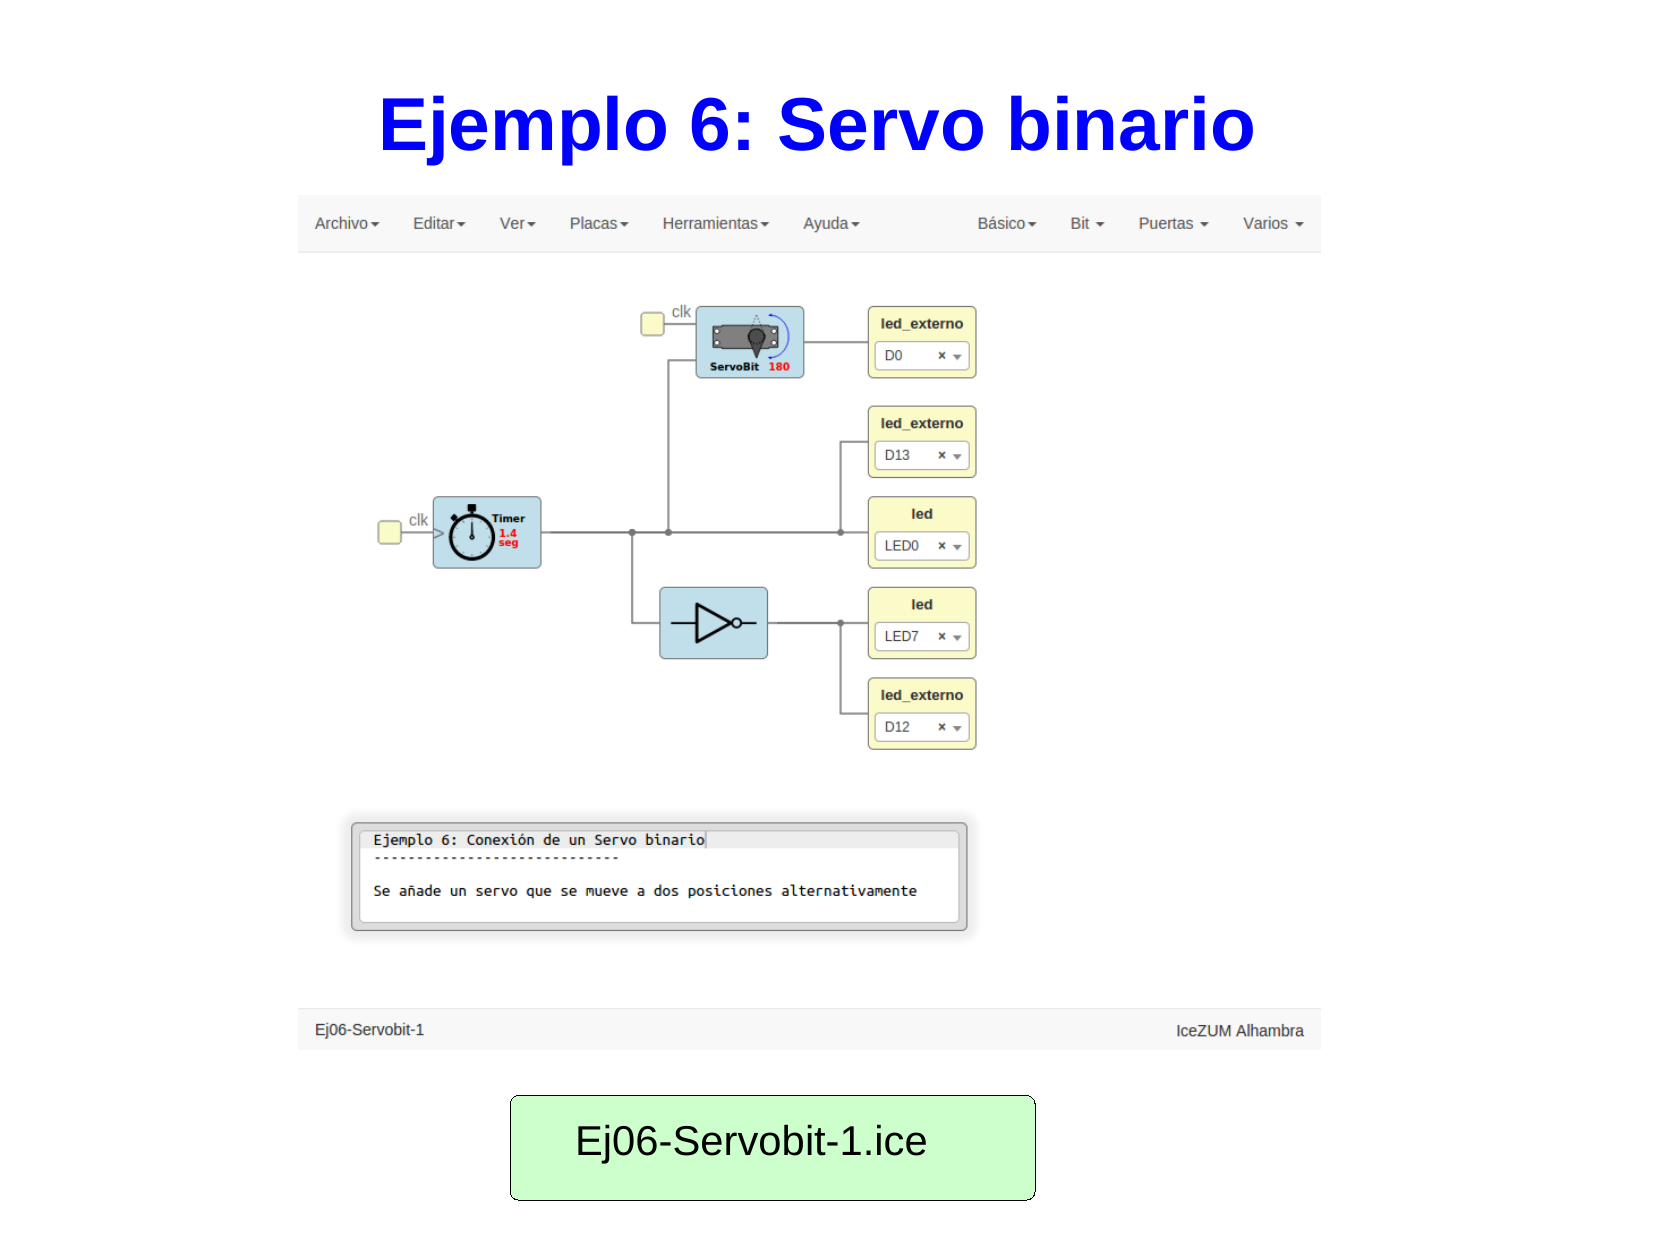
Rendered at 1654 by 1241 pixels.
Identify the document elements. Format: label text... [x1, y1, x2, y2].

text_box [510, 1095, 1036, 1201]
picture [298, 195, 1321, 1051]
text_box Ejemplo 6: Servo binario [90, 75, 1546, 174]
text_box Ej06-Servobit-1.ice [525, 1110, 1021, 1218]
